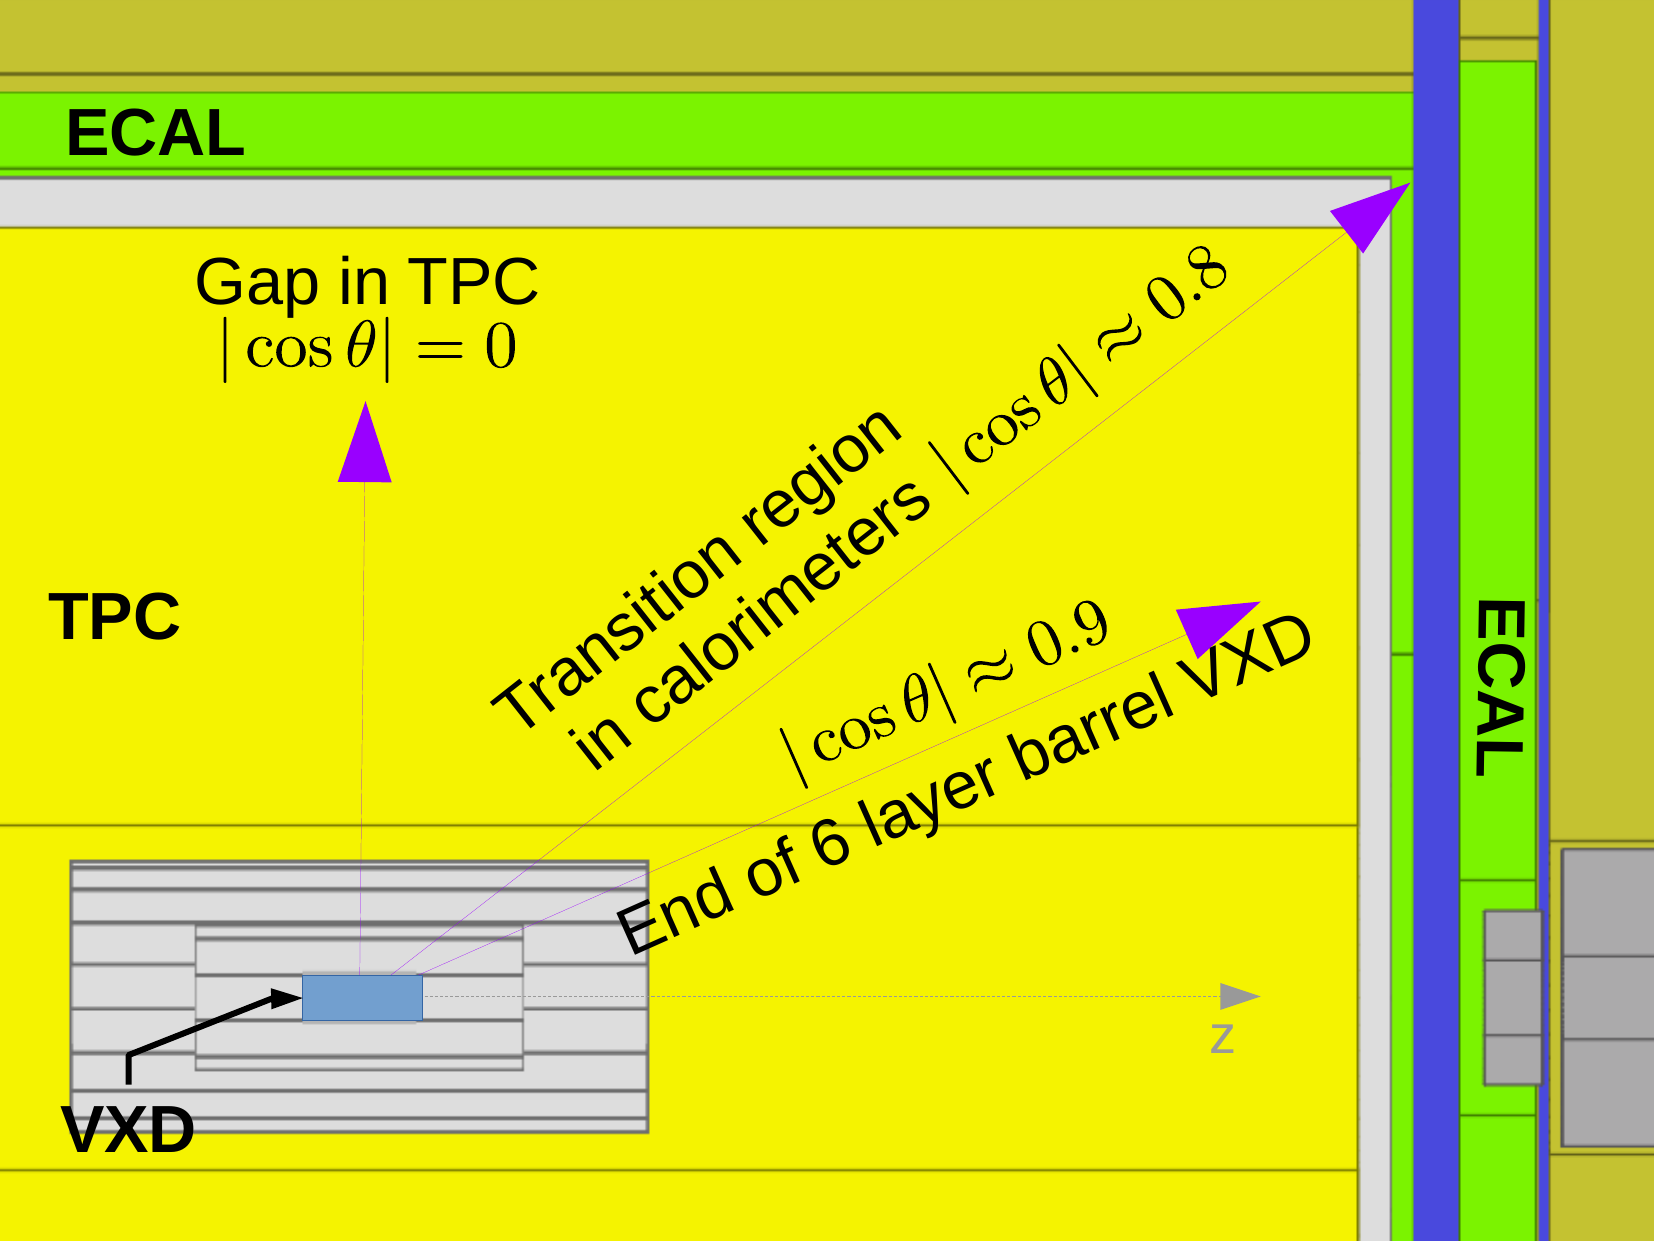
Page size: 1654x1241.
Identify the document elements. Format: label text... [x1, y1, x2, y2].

text_box VXD [45, 1084, 213, 1175]
text_box End of 6 layer barrel VXD [589, 580, 1346, 983]
text_box [302, 975, 423, 1021]
text_box [215, 327, 518, 384]
text_box [771, 589, 1122, 793]
text_box ECAL [1454, 581, 1548, 795]
text_box z [1195, 997, 1252, 1073]
text_box [998, 234, 1243, 442]
picture [0, 0, 1654, 1241]
text_box Transition region in calorimeters [464, 318, 1044, 824]
text_box Gap in TPC [179, 236, 557, 327]
text_box ECAL [50, 87, 262, 177]
text_box TPC [33, 572, 197, 662]
